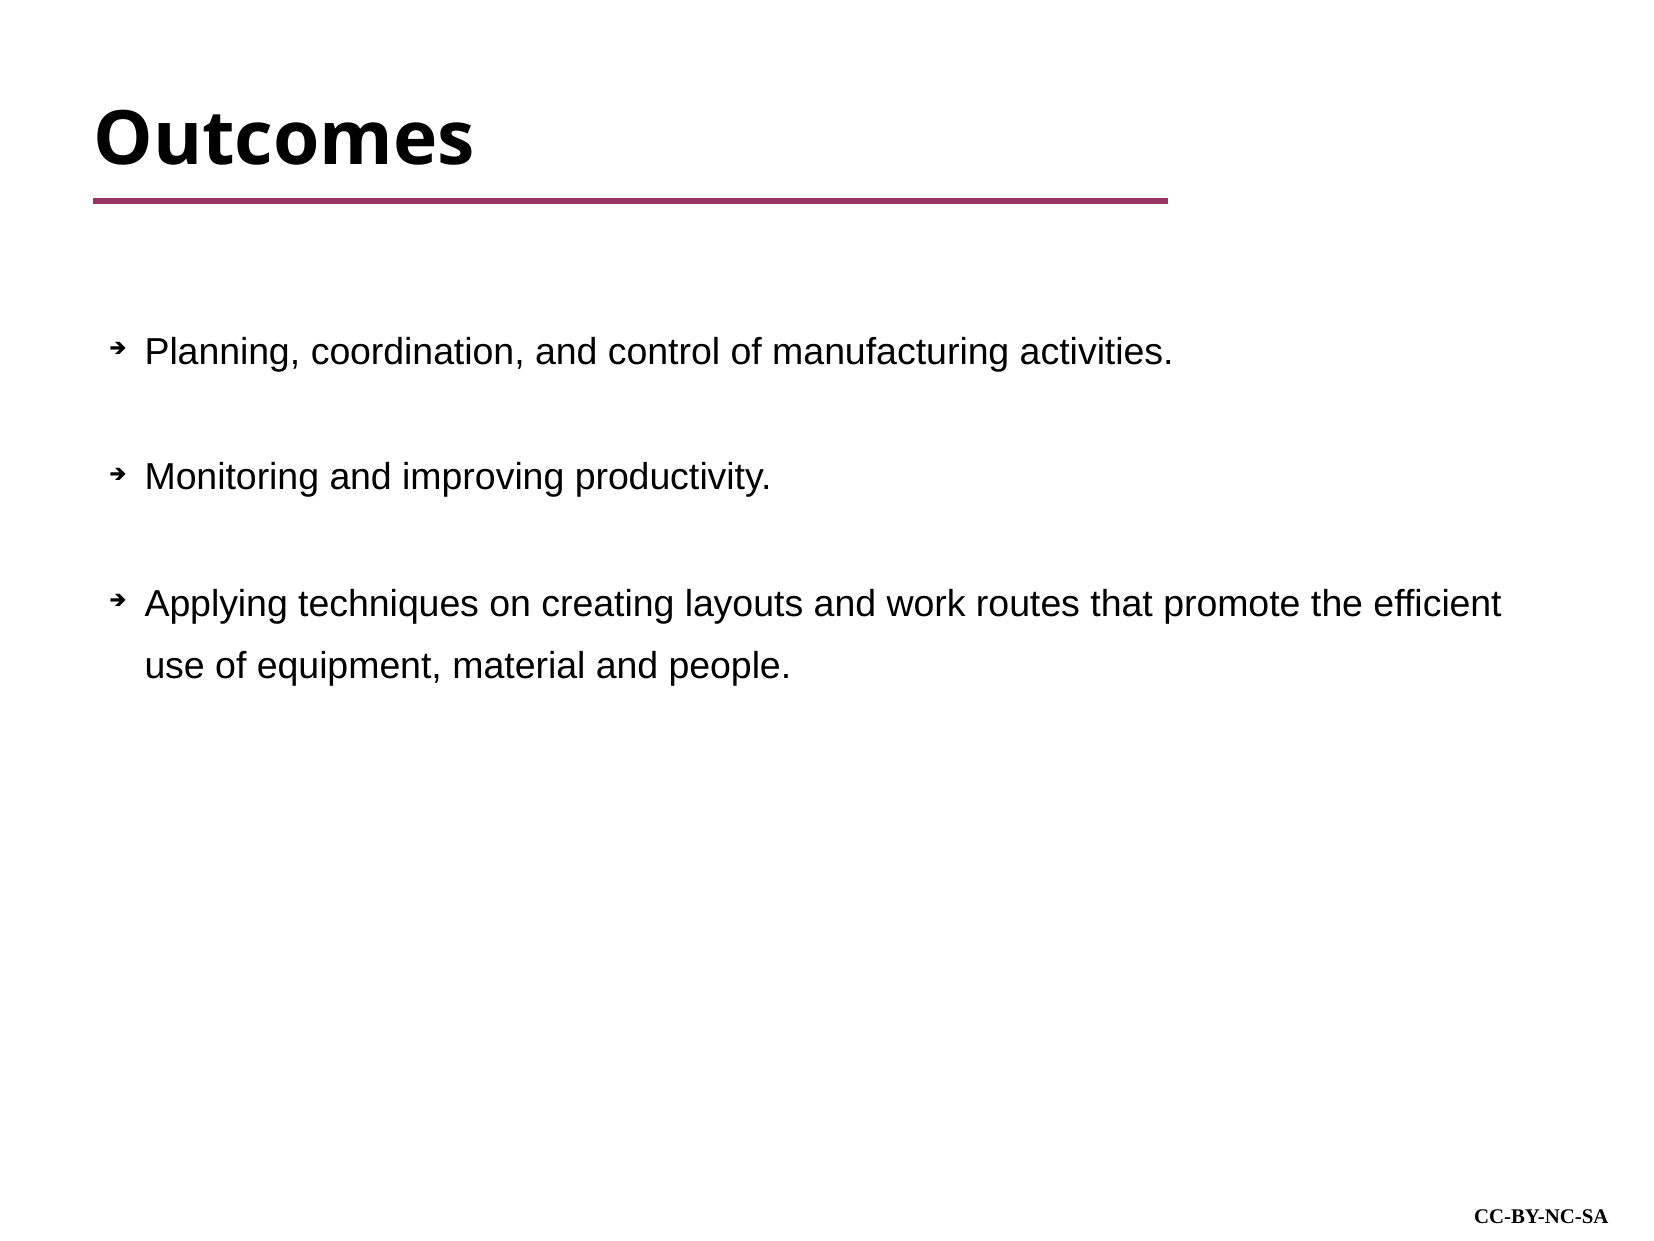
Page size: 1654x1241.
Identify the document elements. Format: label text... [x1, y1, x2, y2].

title Outcomes [93, 31, 1570, 239]
text_box Planning, coordination, and control of manufacturing activities. Monitoring and improving productivity. Applying techniques on creating layouts and work routes that promote the efficient use of equipment, material and people. [94, 259, 1548, 1154]
